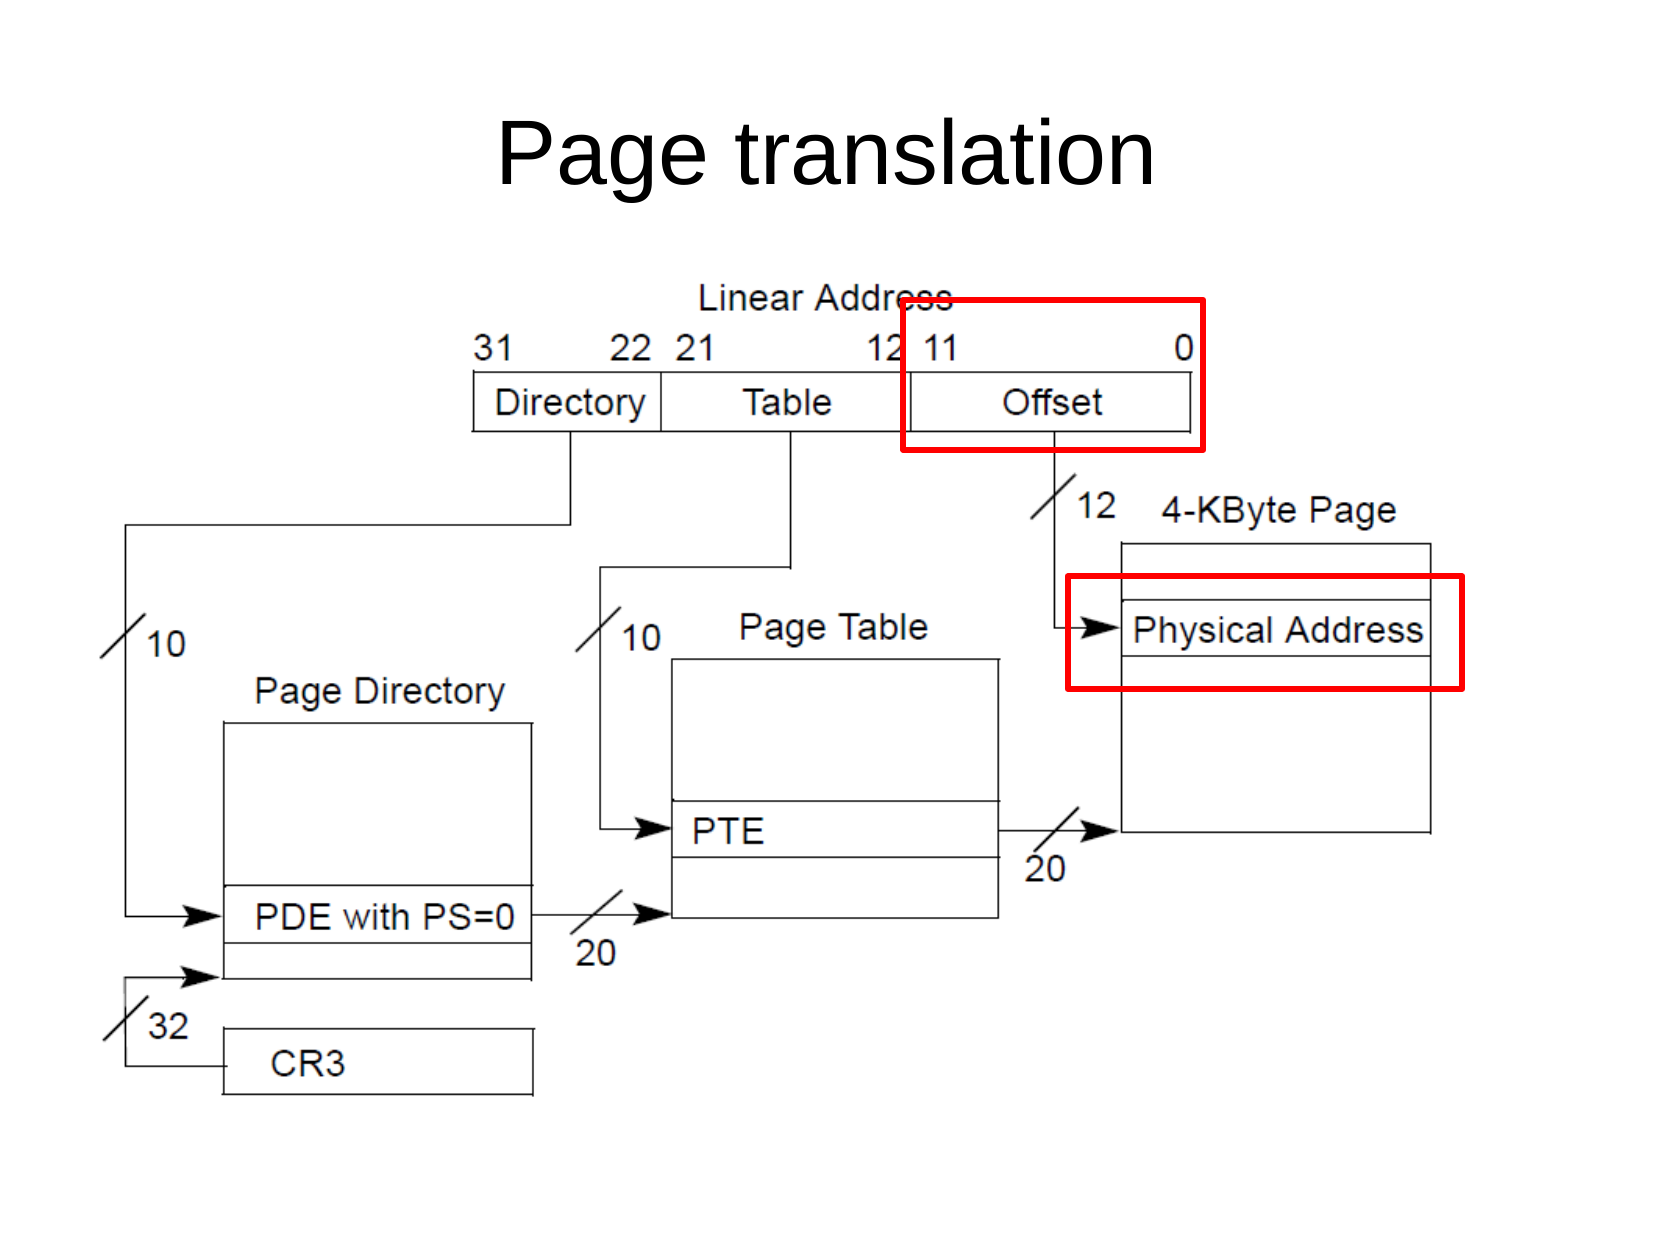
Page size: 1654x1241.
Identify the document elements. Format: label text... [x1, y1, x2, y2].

picture [1071, 579, 1459, 686]
title Page translation [82, 49, 1571, 257]
picture [75, 264, 1463, 1126]
